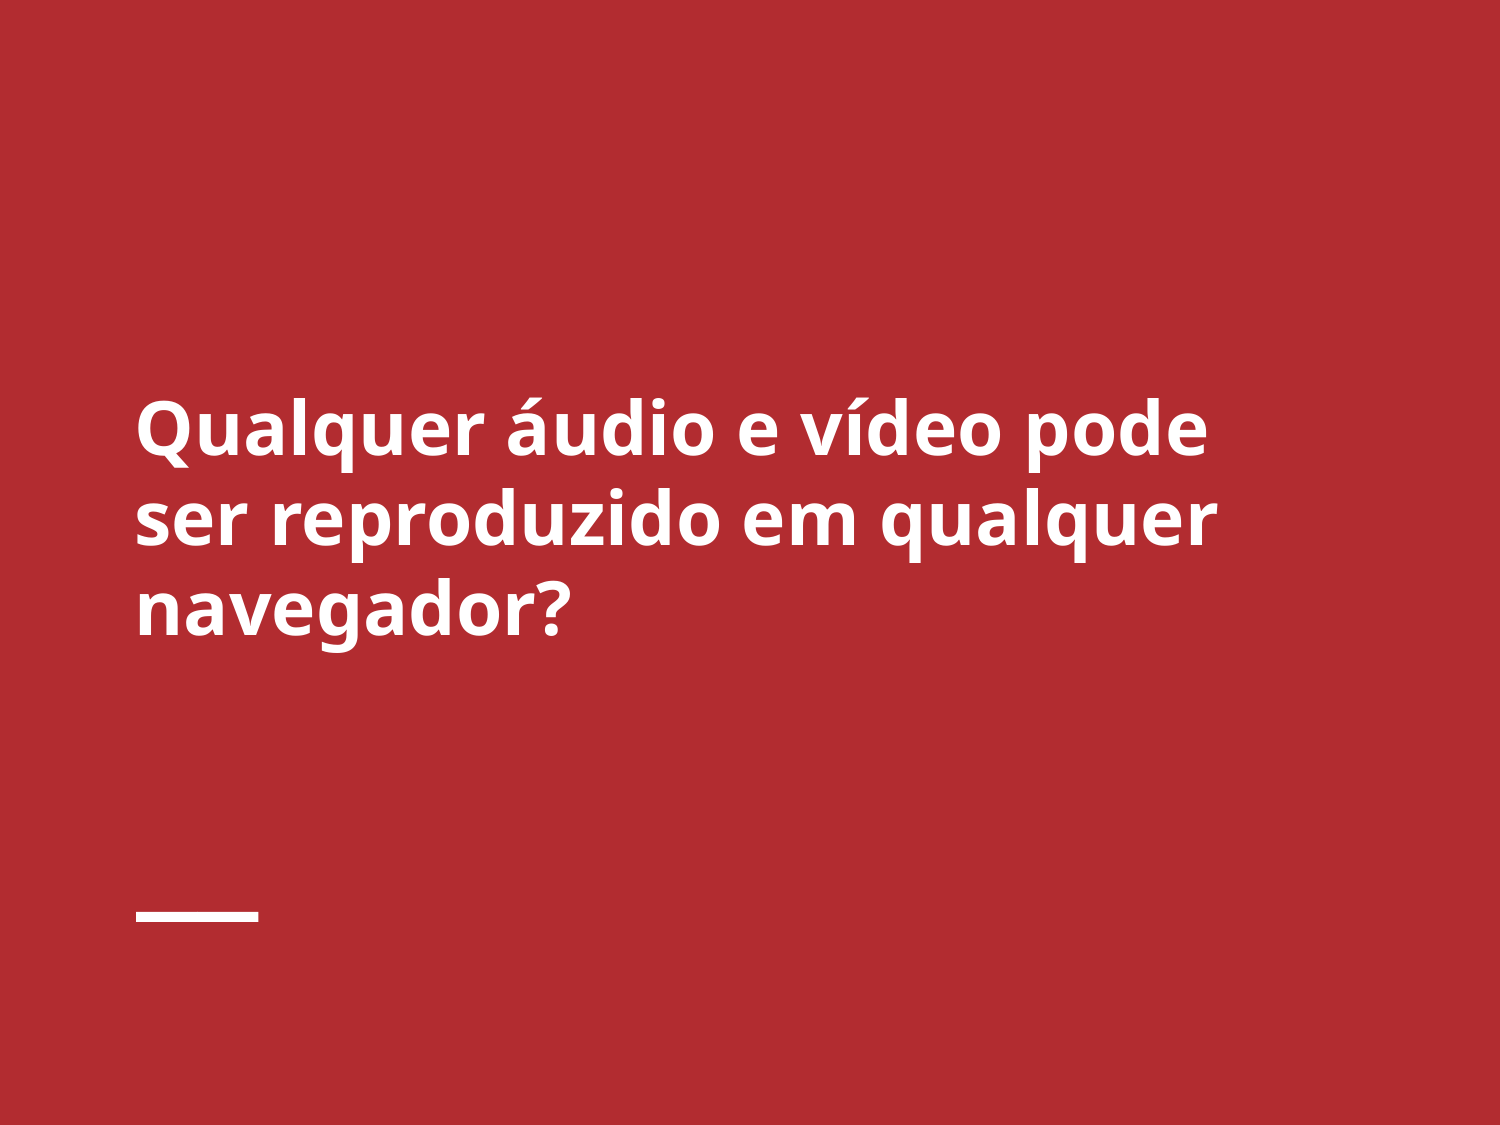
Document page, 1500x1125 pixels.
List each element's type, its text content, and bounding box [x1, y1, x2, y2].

title Qualquer áudio e vídeo pode ser reproduzido em qualquer navegador? [119, 189, 1272, 842]
